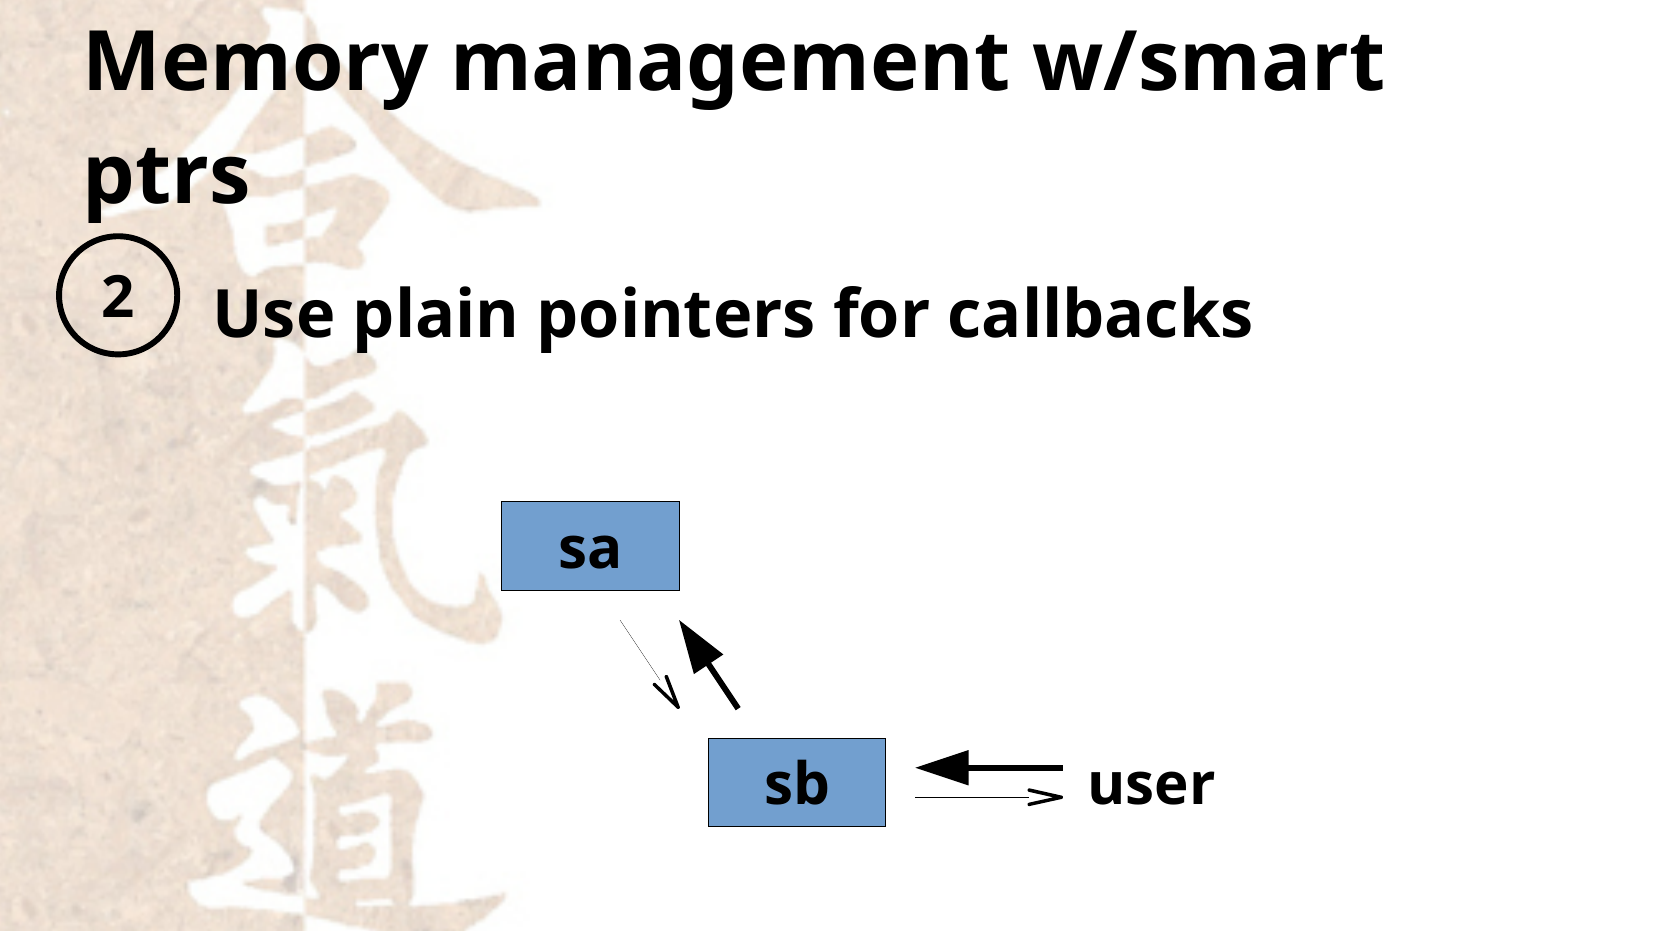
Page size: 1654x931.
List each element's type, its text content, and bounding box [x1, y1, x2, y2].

text_box sb [708, 738, 886, 827]
picture [0, 0, 1654, 931]
text_box 2 [59, 236, 177, 355]
text_box Use plain pointers for callbacks [177, 265, 1506, 467]
title Memory management w/smart ptrs [82, 37, 1571, 193]
text_box sa [501, 501, 680, 591]
text_box user [1062, 738, 1241, 827]
